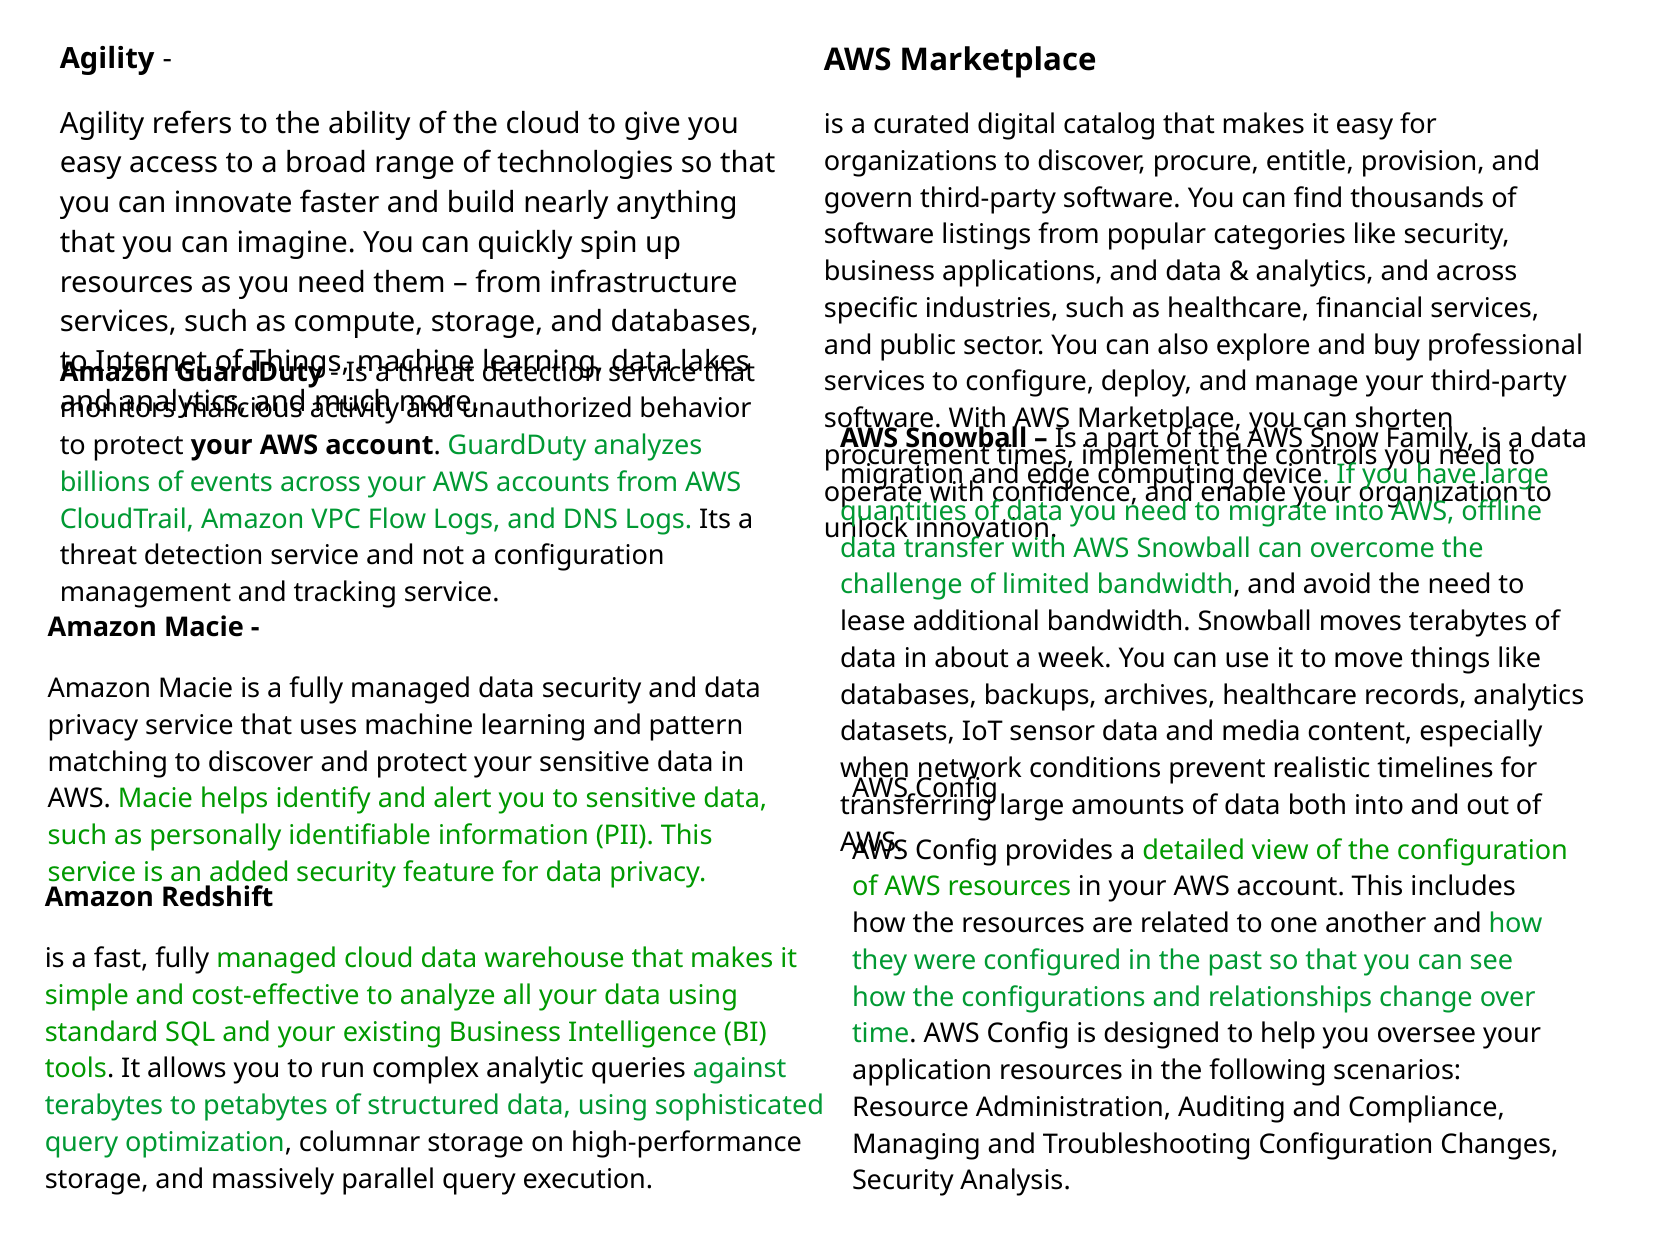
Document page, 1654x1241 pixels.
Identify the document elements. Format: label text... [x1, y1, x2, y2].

text_box AWS Snowball – Is a part of the AWS Snow Family, is a data migration and edge computing device. If you have large quantities of data you need to migrate into AWS, offline data transfer with AWS Snowball can overcome the challenge of limited bandwidth, and avoid the need to lease additional bandwidth. Snowball moves terabytes of data in about a week. You can use it to move things like databases, backups, archives, healthcare records, analytics datasets, IoT sensor data and media content, especially when network conditions prevent realistic timelines for transferring large amounts of data both into and out of AWS. [825, 410, 1609, 721]
text_box Agility - Agility refers to the ability of the cloud to give you easy access to a broad range of technologies so that you can innovate faster and build nearly anything that you can imagine. You can quickly spin up resources as you need them – from infrastructure services, such as compute, storage, and databases, to Internet of Things, machine learning, data lakes and analytics, and much more. [45, 30, 796, 331]
text_box AWS Marketplace is a curated digital catalog that makes it easy for organizations to discover, procure, entitle, provision, and govern third-party software. You can find thousands of software listings from popular categories like security, business applications, and data & analytics, and across specific industries, such as healthcare, financial services, and public sector. You can also explore and buy professional services to configure, deploy, and manage your third-party software. With AWS Marketplace, you can shorten procurement times, implement the controls you need to operate with confidence, and enable your organization to unlock innovation. [809, 30, 1606, 406]
text_box Amazon GuardDuty - Is a threat detection service that monitors malicious activity and unauthorized behavior to protect your AWS account. GuardDuty analyzes billions of events across your AWS accounts from AWS CloudTrail, Amazon VPC Flow Logs, and DNS Logs. Its a threat detection service and not a configuration management and tracking service. [45, 345, 781, 600]
text_box Amazon Macie - Amazon Macie is a fully managed data security and data privacy service that uses machine learning and pattern matching to discover and protect your sensitive data in AWS. Macie helps identify and alert you to sensitive data, such as personally identifiable information (PII). This service is an added security feature for data privacy. [32, 600, 813, 856]
text_box AWS Config AWS Config provides a detailed view of the configuration of AWS resources in your AWS account. This includes how the resources are related to one another and how they were configured in the past so that you can see how the configurations and relationships change over time. AWS Config is designed to help you oversee your application resources in the following scenarios: Resource Administration, Auditing and Compliance, Managing and Troubleshooting Configuration Changes, Security Analysis. [837, 761, 1588, 1126]
text_box Amazon Redshift is a fast, fully managed cloud data warehouse that makes it simple and cost-effective to analyze all your data using standard SQL and your existing Business Intelligence (BI) tools. It allows you to run complex analytic queries against terabytes to petabytes of structured data, using sophisticated query optimization, columnar storage on high-performance storage, and massively parallel query execution. [30, 870, 841, 1156]
